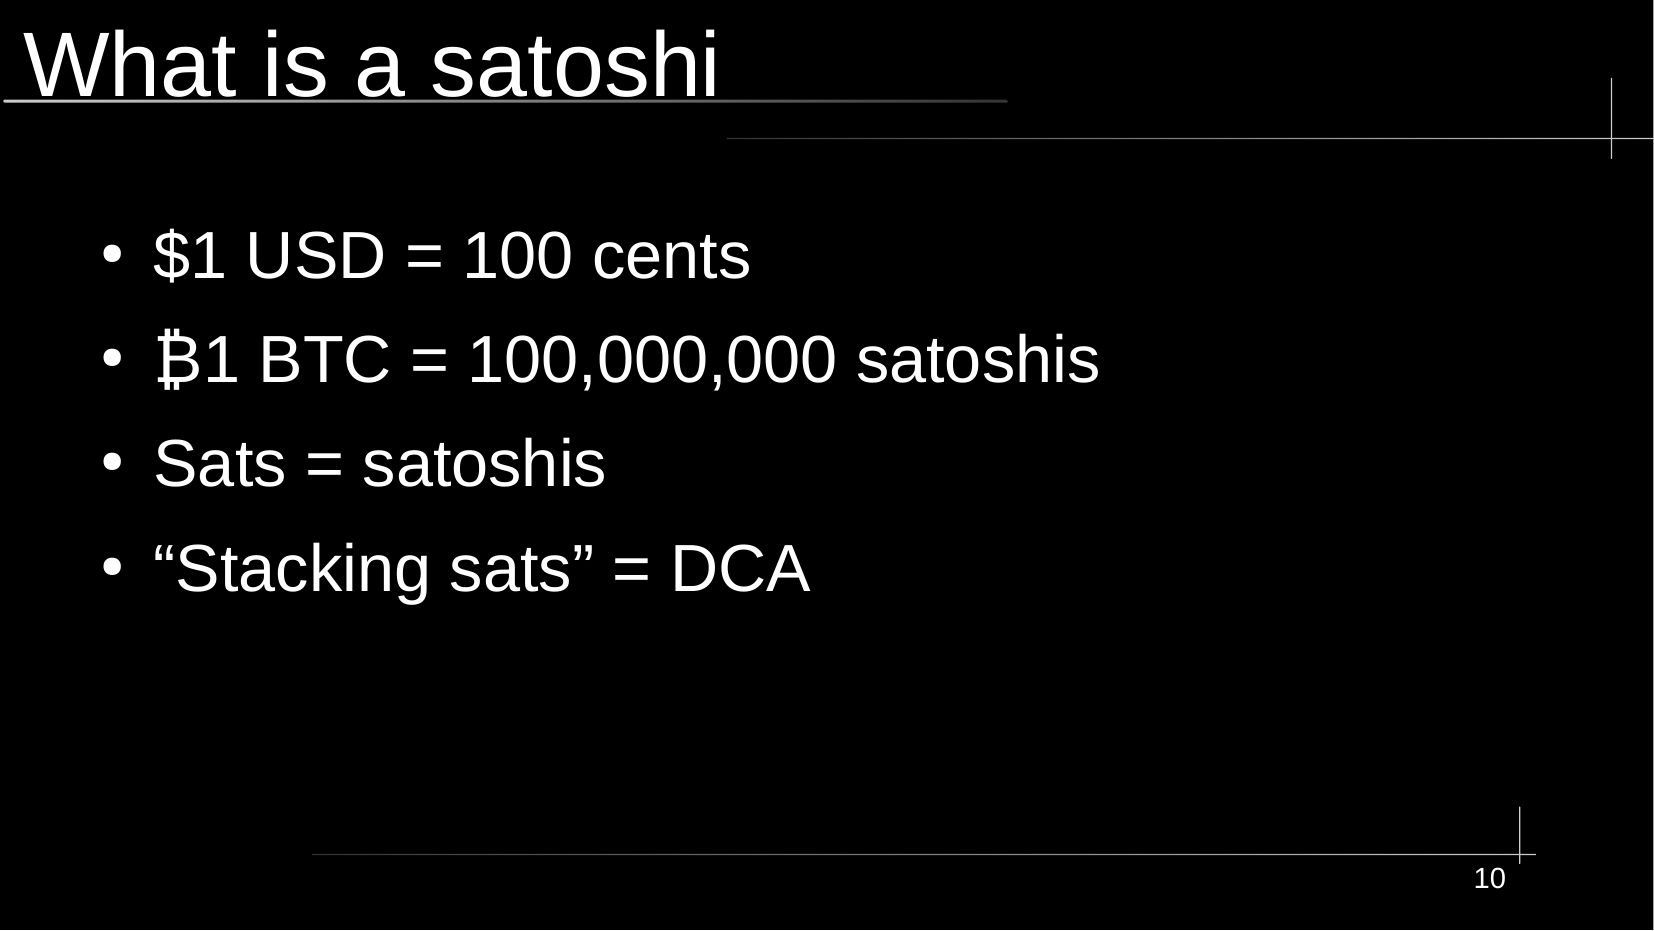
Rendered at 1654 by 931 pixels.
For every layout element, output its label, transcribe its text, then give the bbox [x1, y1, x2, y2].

title What is a satoshi [23, 11, 1589, 119]
list $1 USD = 100 cents ₿1 BTC = 100,000,000 satoshis Sats = satoshis “Stacking sats” = DCA [82, 217, 1571, 758]
